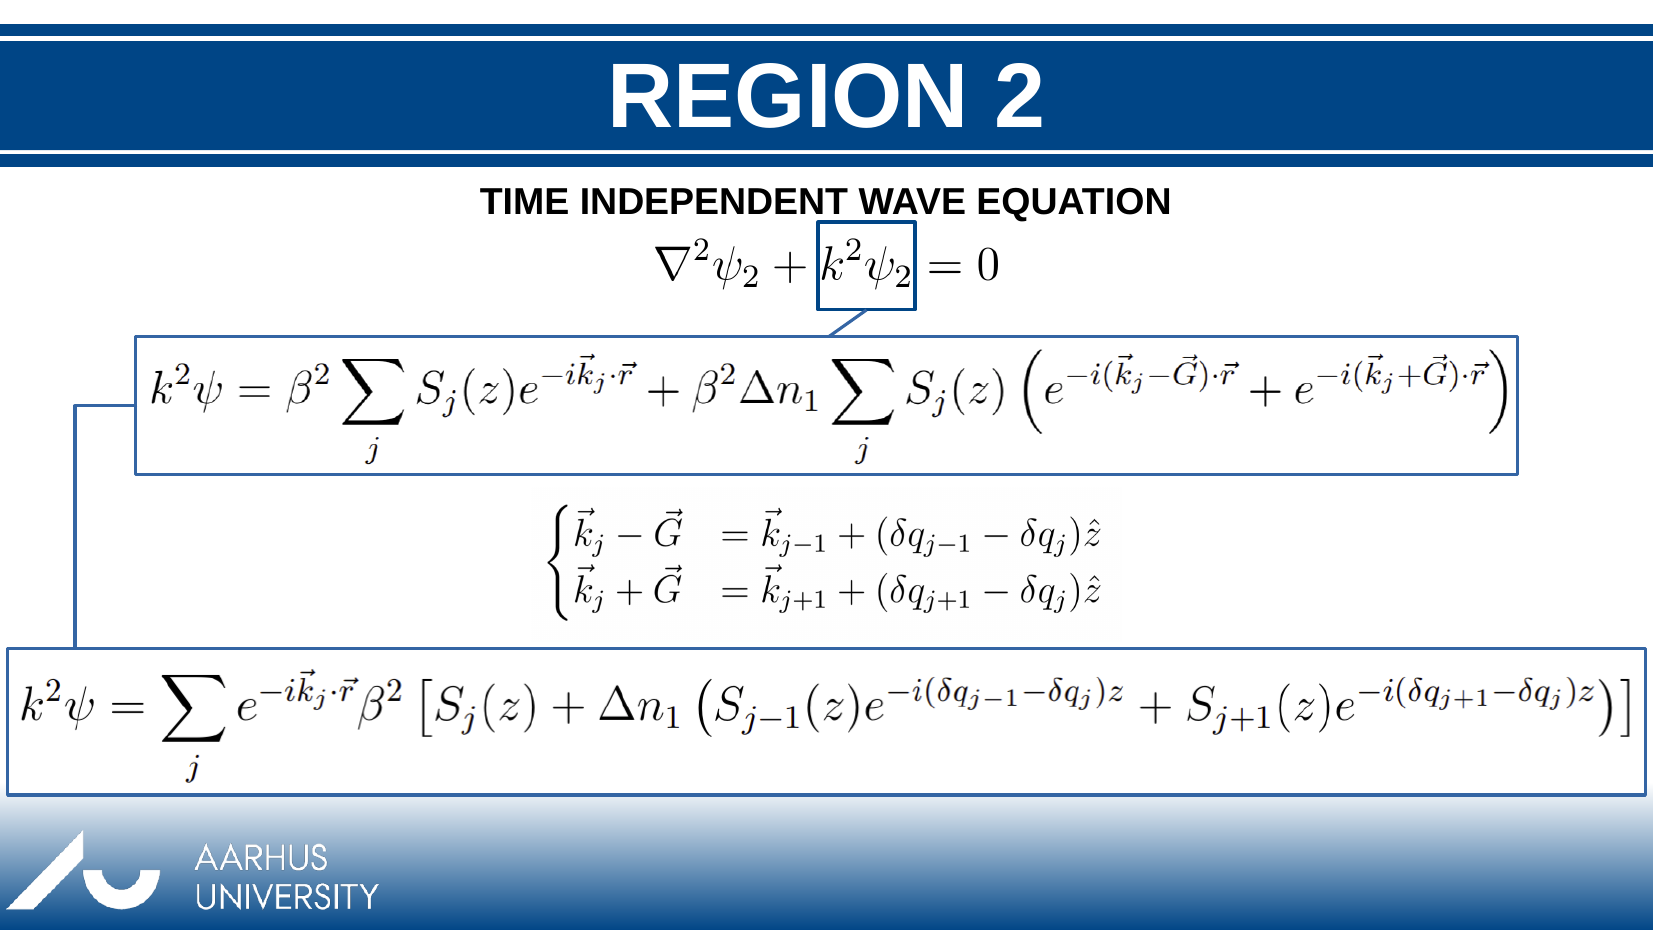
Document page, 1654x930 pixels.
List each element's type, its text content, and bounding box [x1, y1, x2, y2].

title REGION 2 [0, 41, 1653, 151]
picture [5, 829, 414, 917]
text_box TIME INDEPENDENT WAVE EQUATION [465, 172, 1188, 230]
picture [531, 487, 1122, 642]
picture [137, 338, 1516, 474]
picture [9, 649, 1644, 794]
picture [820, 229, 913, 301]
picture [917, 229, 1012, 301]
picture [641, 229, 816, 301]
